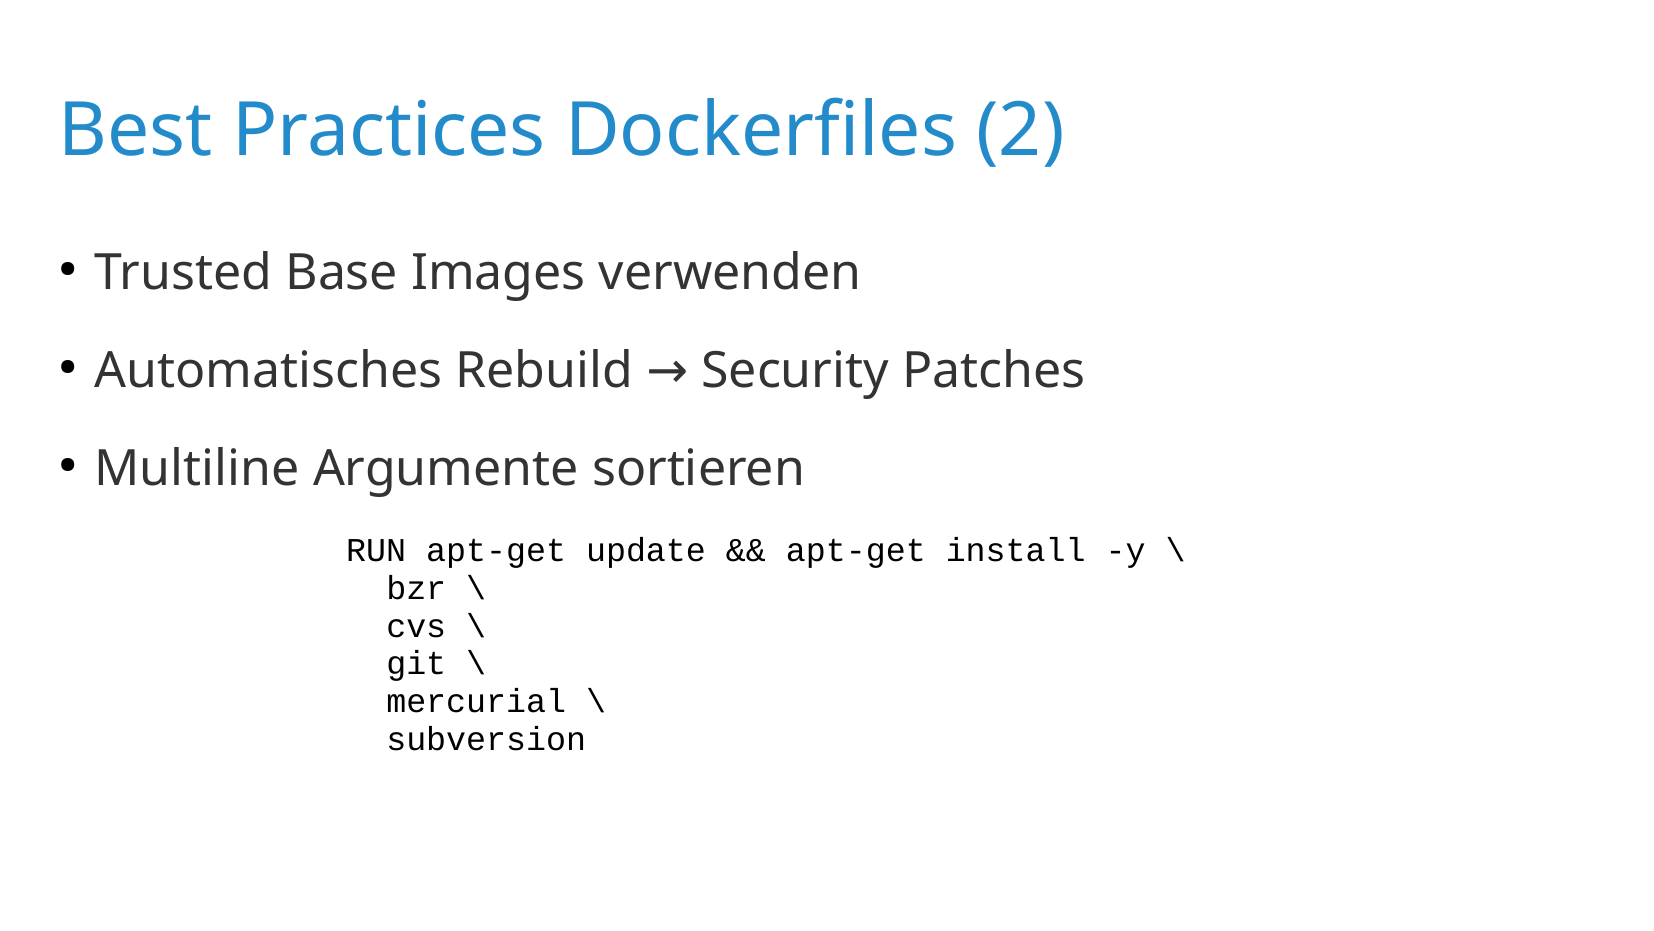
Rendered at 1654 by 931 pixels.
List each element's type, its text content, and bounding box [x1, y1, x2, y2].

text_box RUN apt-get update && apt-get install -y \ bzr \ cvs \ git \ mercurial \ subversion [340, 533, 1195, 827]
title Best Practices Dockerfiles (2) [59, 59, 1595, 178]
list Trusted Base Images verwenden Automatisches Rebuild → Security Patches Multiline Argumente sortieren [59, 236, 1595, 768]
